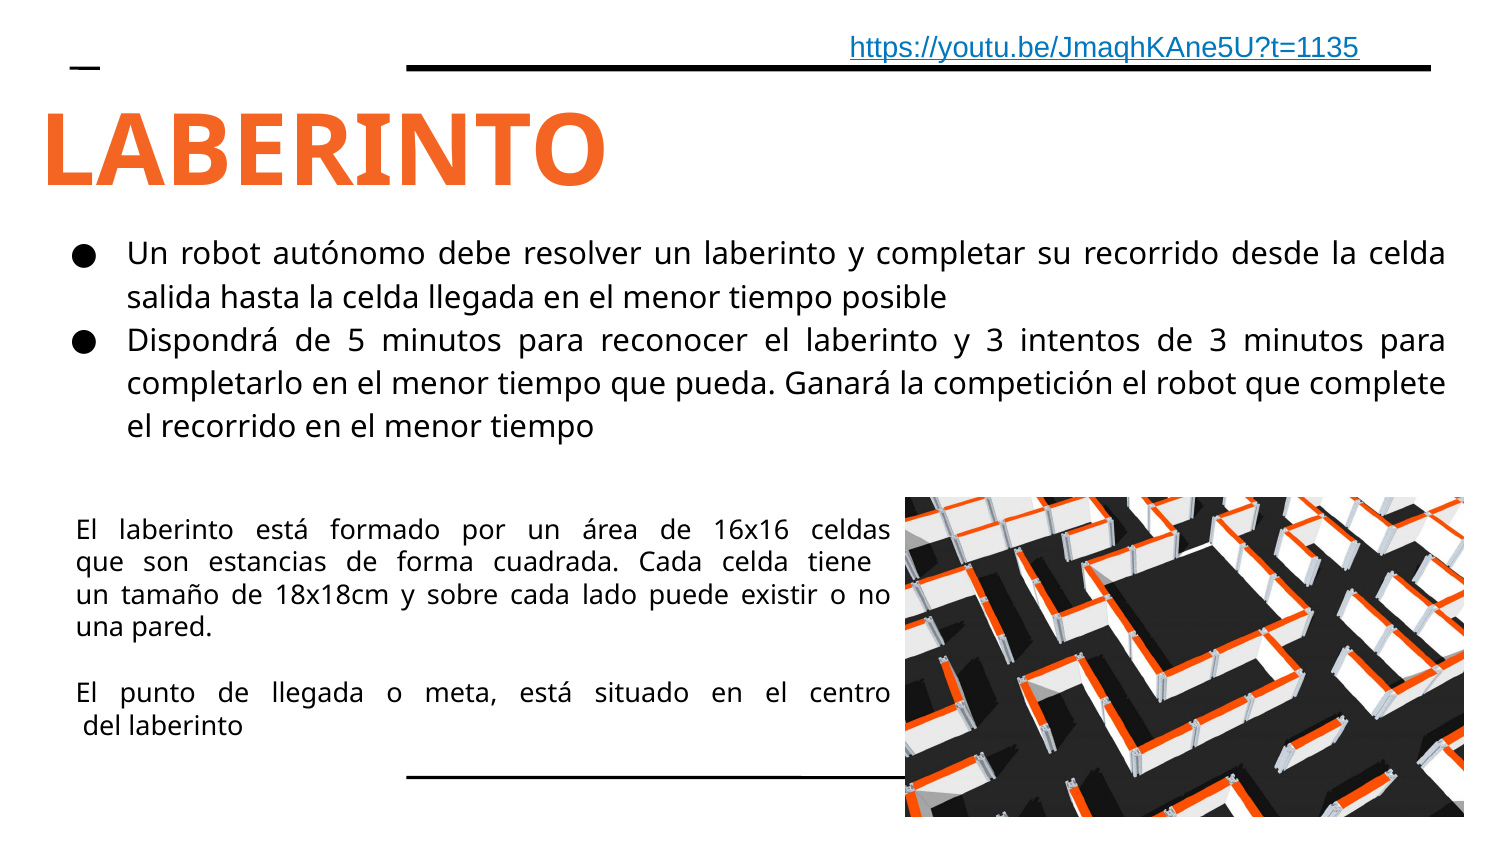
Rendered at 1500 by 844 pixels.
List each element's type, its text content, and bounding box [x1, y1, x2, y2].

picture [905, 497, 1464, 817]
text_box https://youtu.be/JmaqhKAne5U?t=1135 [834, 12, 1418, 85]
title LABERINTO [24, 70, 1084, 175]
list Un robot autónomo debe resolver un laberinto y completar su recorrido desde la celda salida hasta la celda llegada en el menor tiempo posible Dispondrá de 5 minutos para reconocer el laberinto y 3 intentos de 3 minutos para completarlo en el menor tiempo que pueda. Ganará la competición el robot que complete el recorrido en el menor tiempo [36, 213, 1464, 491]
text_box El laberinto está formado por un área de 16x16 celdas que son estancias de forma cuadrada. Cada celda tiene un tamaño de 18x18cm y sobre cada lado puede existir o no una pared. El punto de llegada o meta, está situado en el centro del laberinto [60, 497, 906, 778]
